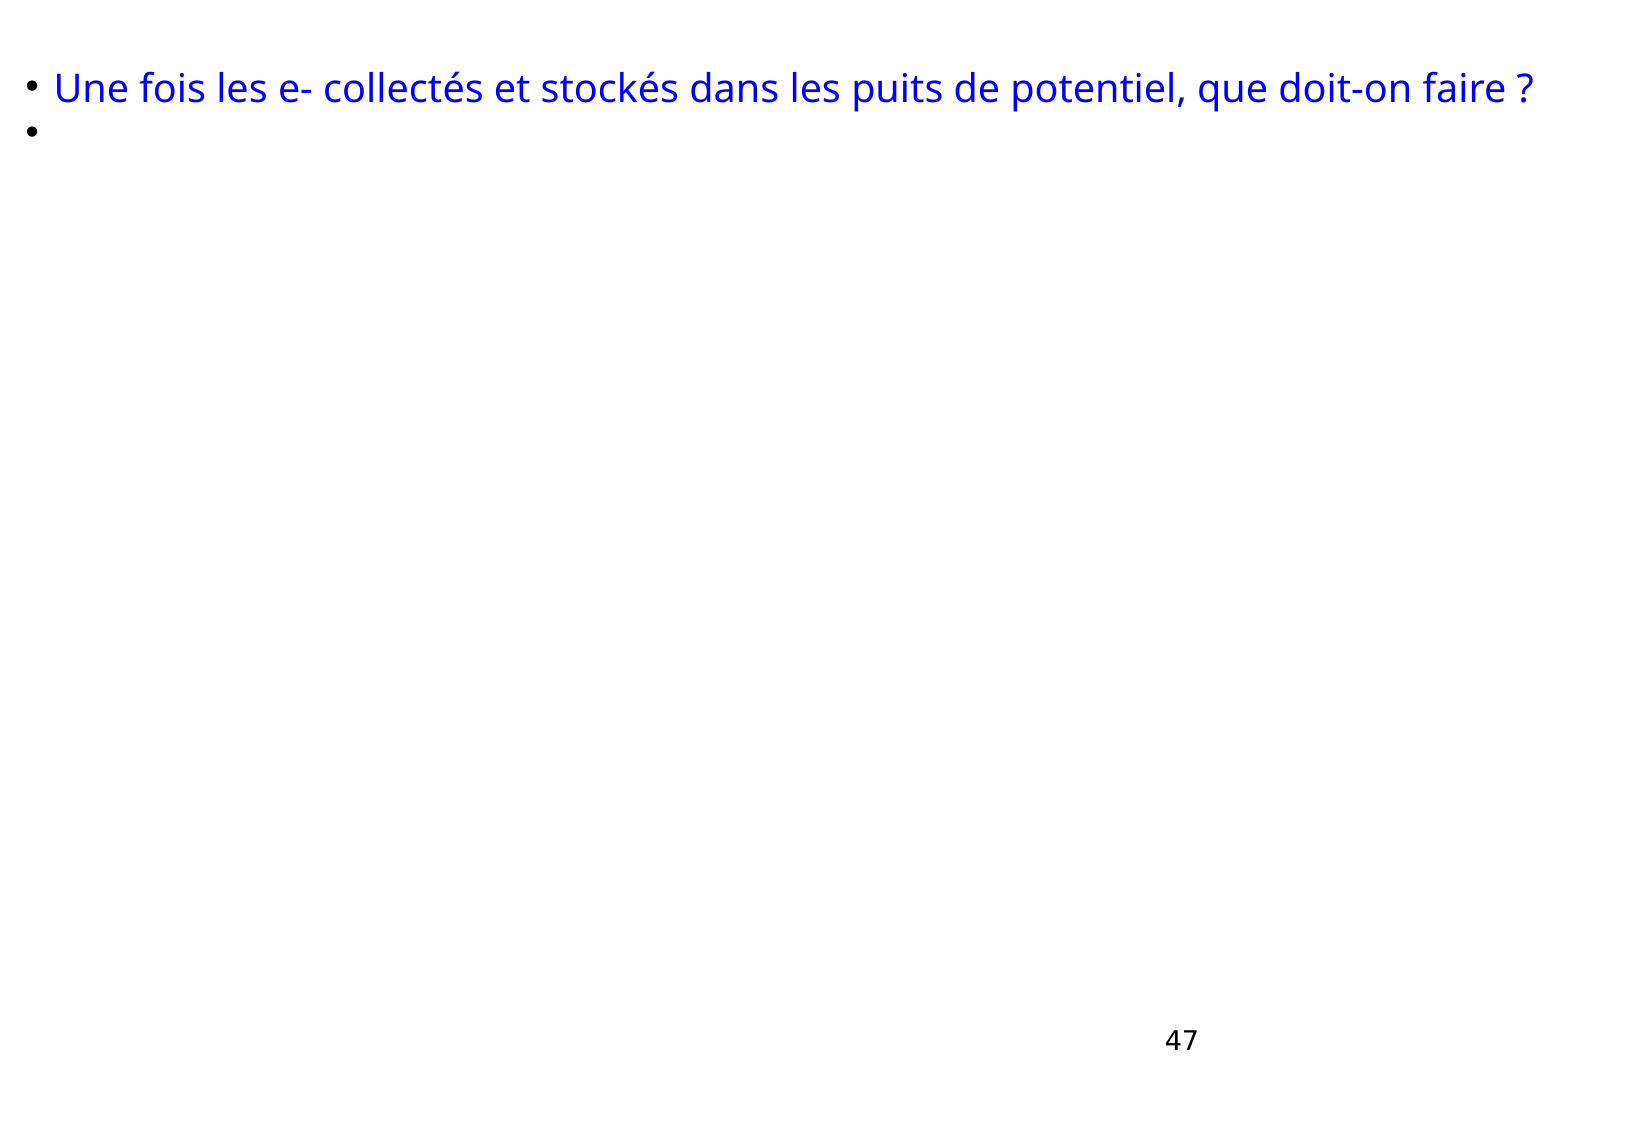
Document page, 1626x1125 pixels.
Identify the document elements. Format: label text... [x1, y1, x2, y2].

text_box Une fois les e- collectés et stockés dans les puits de potentiel, que doit-on faire ? [11, 58, 1602, 212]
text_box [1164, 1024, 1544, 1103]
